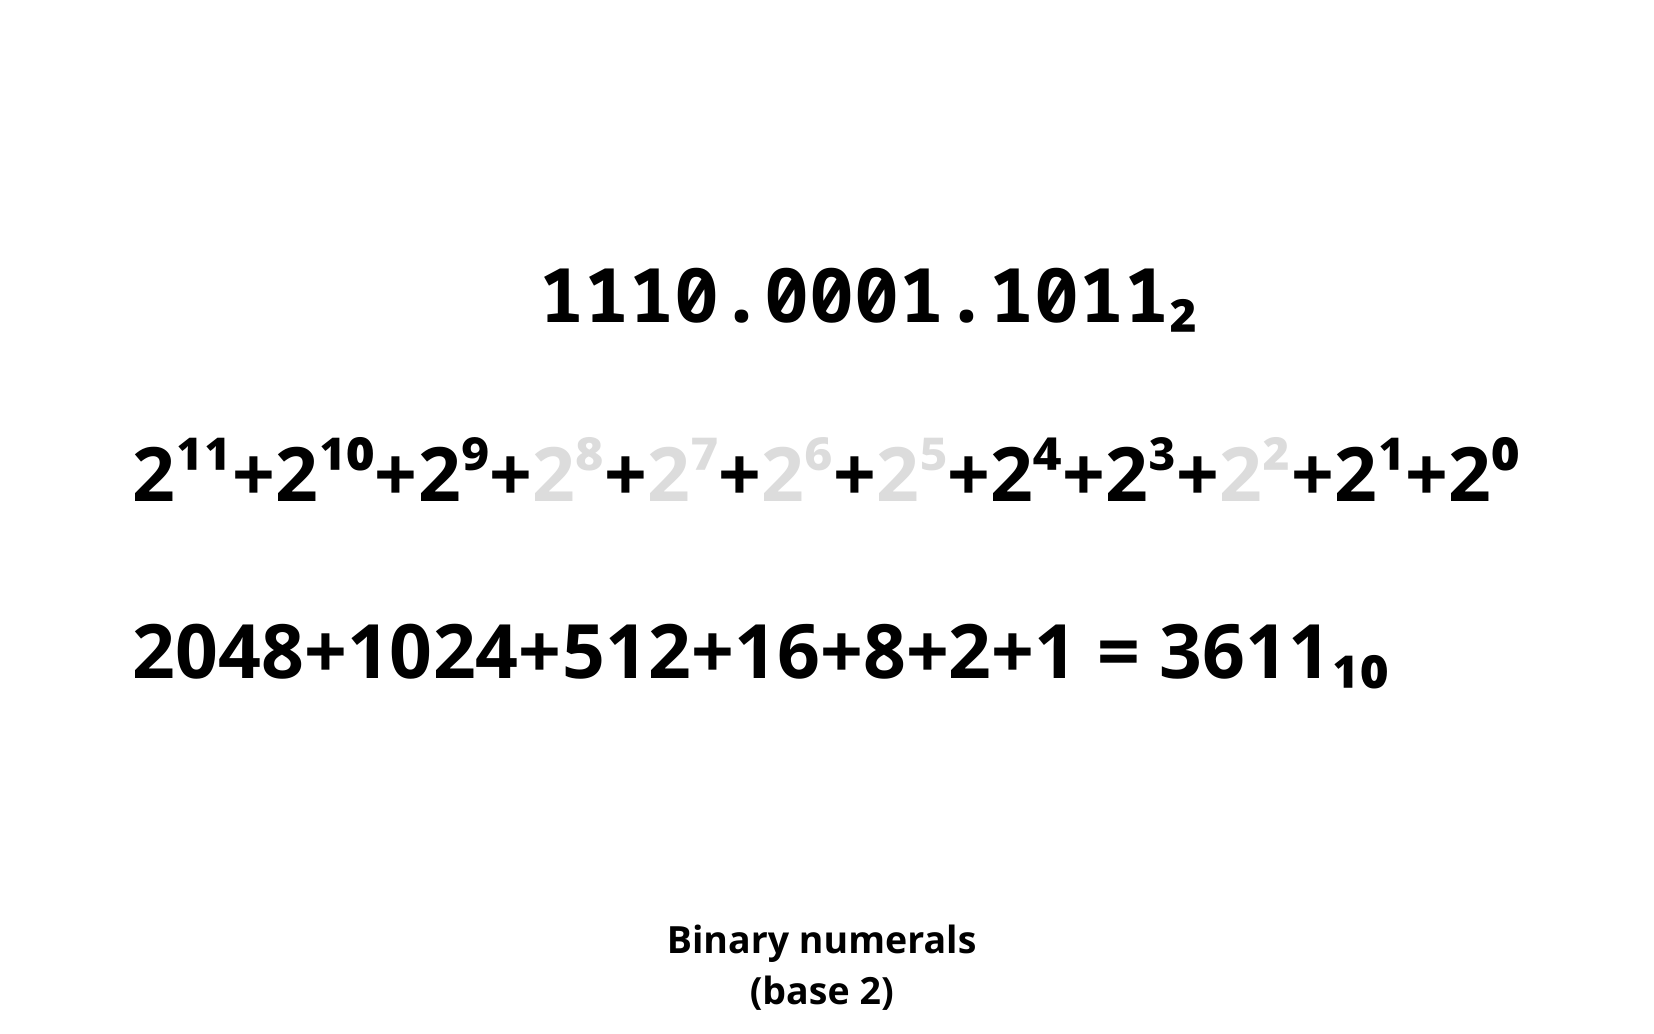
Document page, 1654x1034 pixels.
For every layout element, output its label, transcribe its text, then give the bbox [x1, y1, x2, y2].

text_box 2048+1024+512+16+8+2+1 = 3611₁₀ [117, 591, 1653, 697]
text_box 1110.0001.1011₂ [524, 235, 1132, 341]
text_box Binary numerals (base 2) [597, 905, 1047, 1005]
text_box 2¹¹+2¹⁰+2⁹+2⁸+2⁷+2⁶+2⁵+2⁴+2³+2²+2¹+2⁰ [117, 414, 1653, 520]
